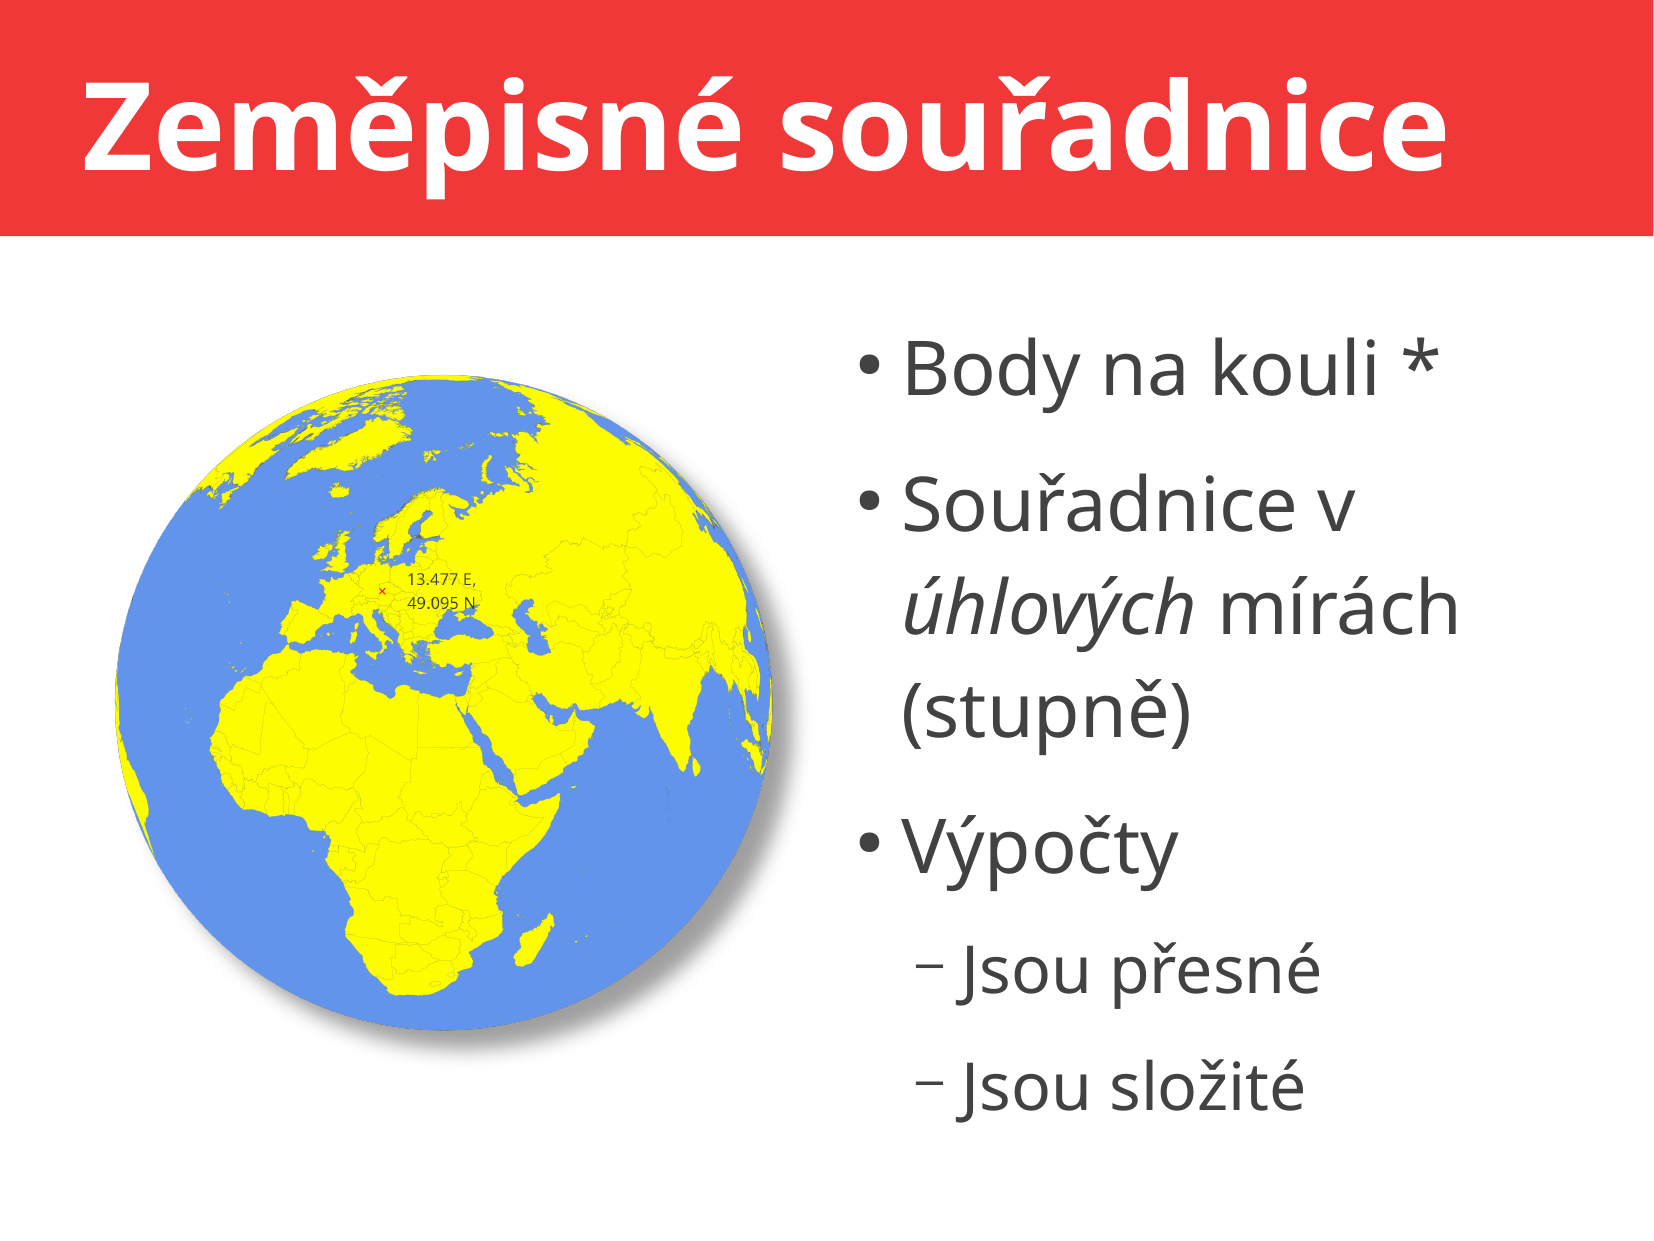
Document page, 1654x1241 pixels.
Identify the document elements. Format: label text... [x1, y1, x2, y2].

title Zeměpisné souřadnice [82, 19, 1571, 227]
list Body na kouli * Souřadnice v úhlových mírách (stupně) Výpočty Jsou přesné Jsou složité [840, 314, 1564, 1134]
picture [82, 342, 805, 1063]
